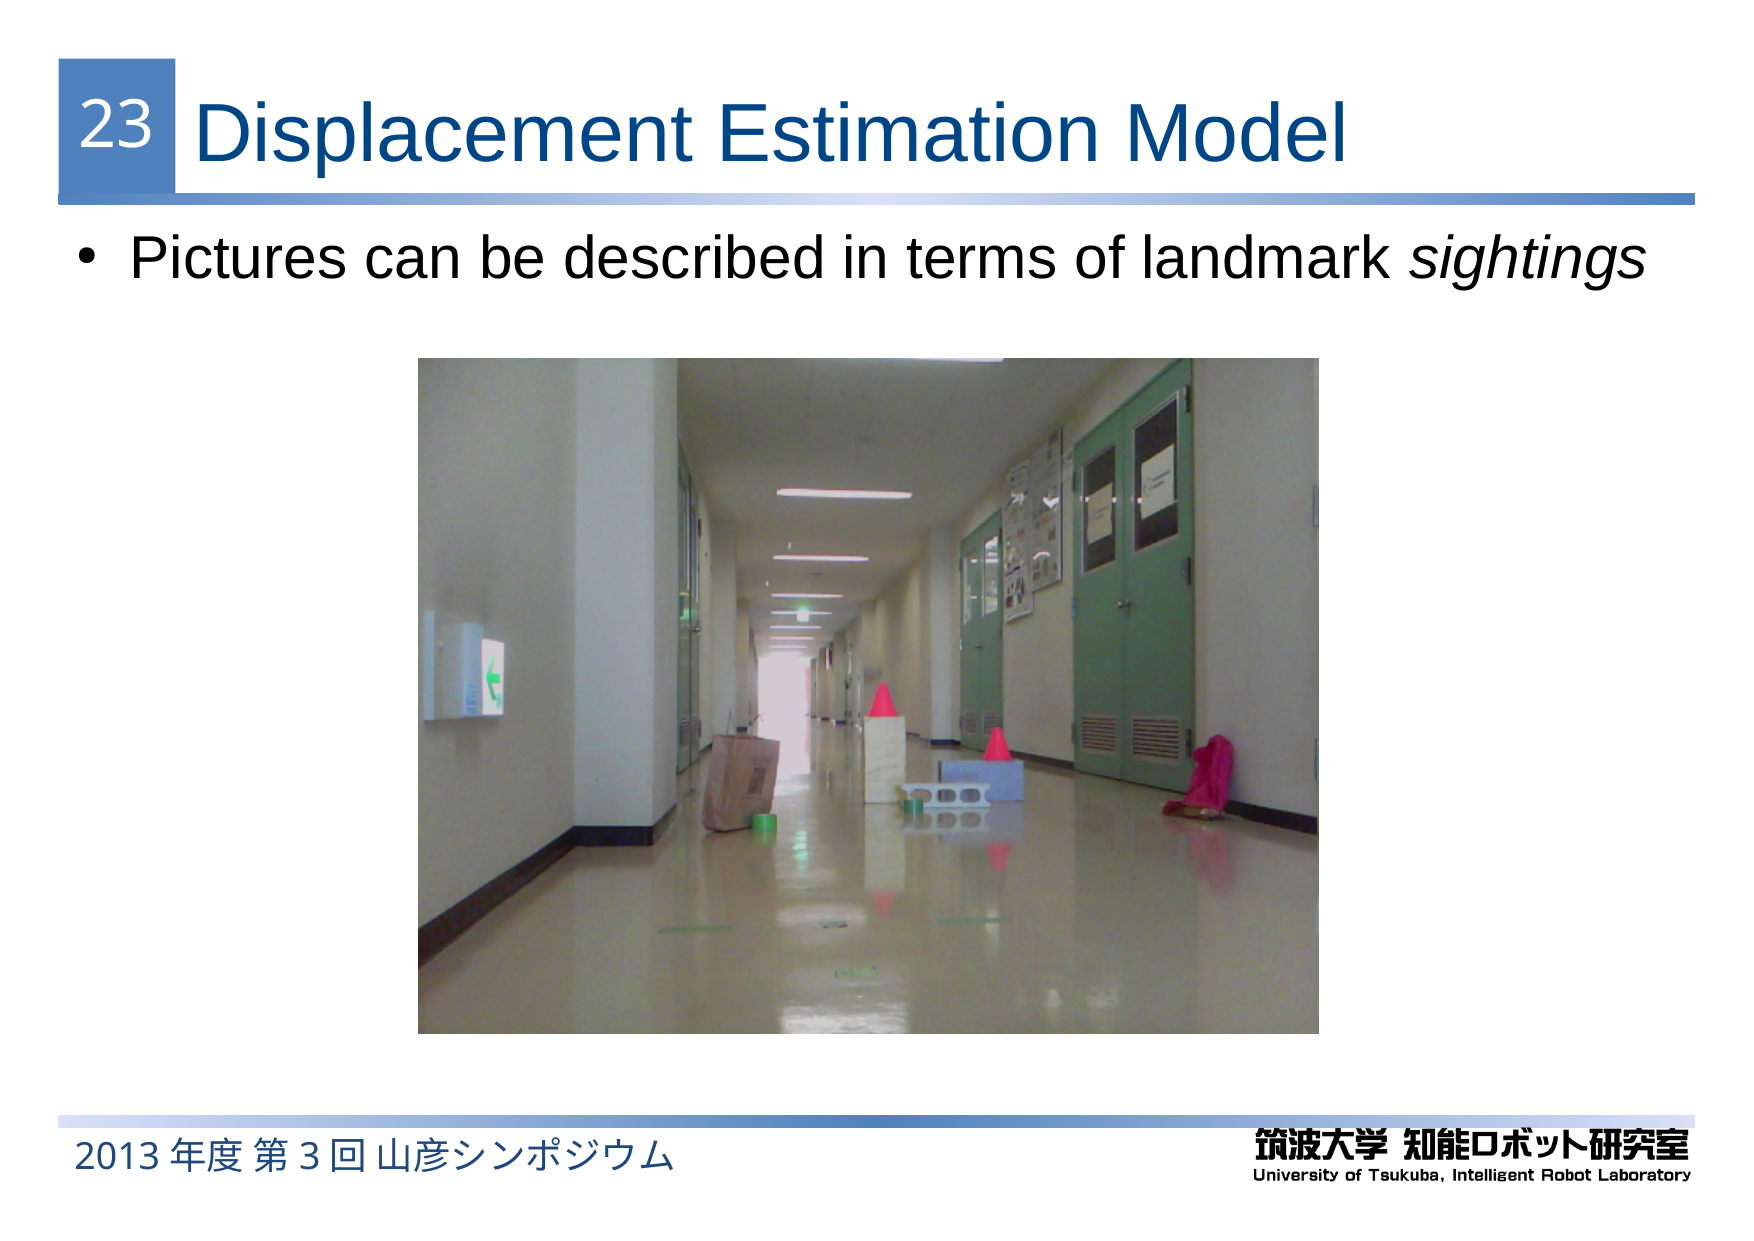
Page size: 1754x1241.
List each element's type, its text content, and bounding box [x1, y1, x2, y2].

title Displacement Estimation Model [193, 61, 1651, 205]
picture [418, 358, 1319, 1034]
picture [1252, 1127, 1691, 1182]
list Pictures can be described in terms of landmark sightings [58, 223, 1696, 876]
